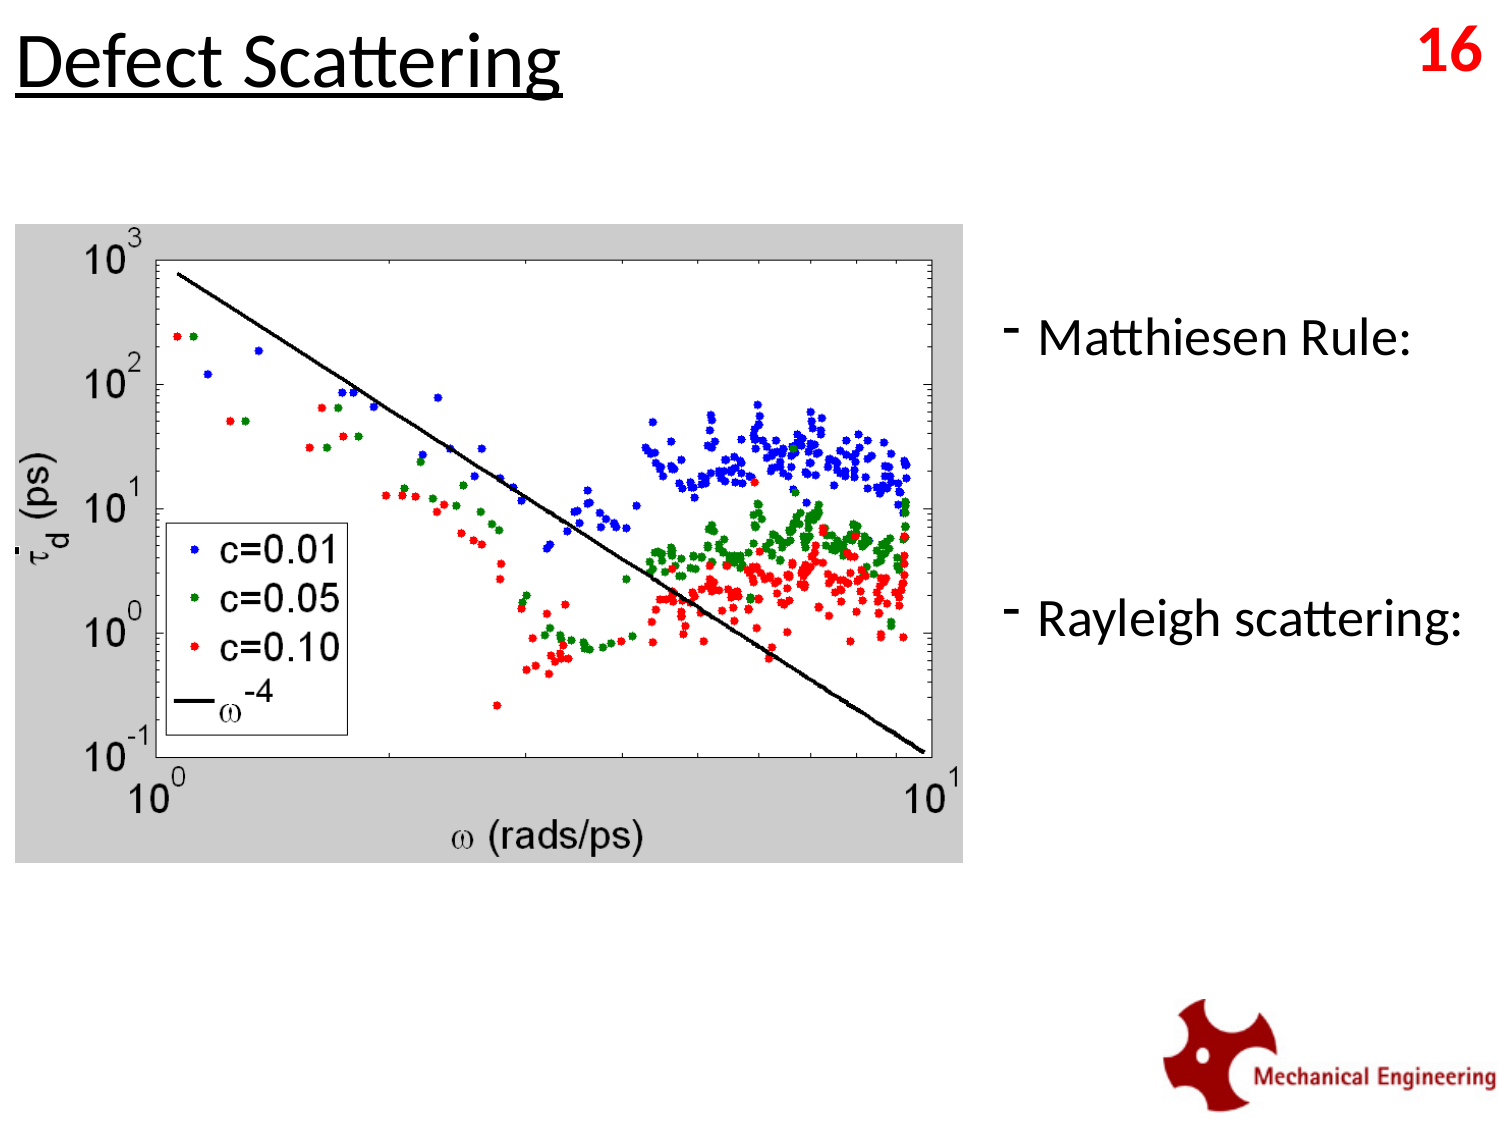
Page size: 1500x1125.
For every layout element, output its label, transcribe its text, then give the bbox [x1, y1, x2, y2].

text_box 16 [1400, 0, 1498, 93]
picture [15, 224, 963, 863]
text_box Rayleigh scattering: [987, 574, 1488, 655]
title Defect Scattering [0, 0, 1350, 150]
picture [1162, 999, 1497, 1113]
text_box Matthiesen Rule: [987, 294, 1488, 374]
